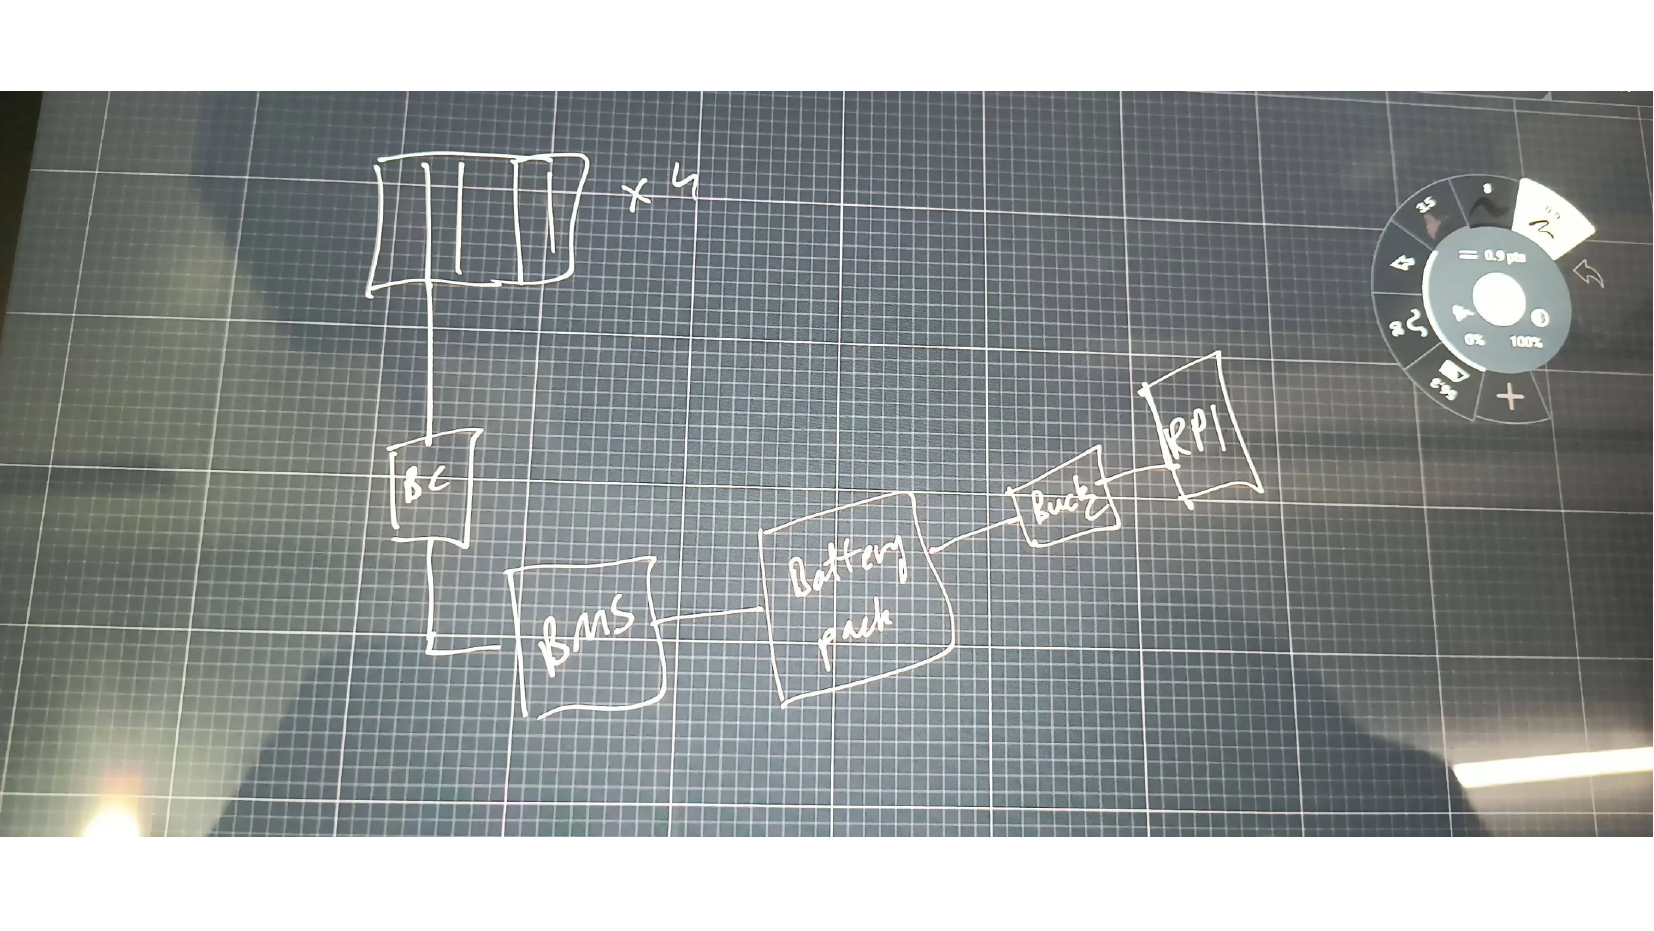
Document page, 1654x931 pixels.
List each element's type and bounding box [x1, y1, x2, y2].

picture [0, 91, 1653, 837]
